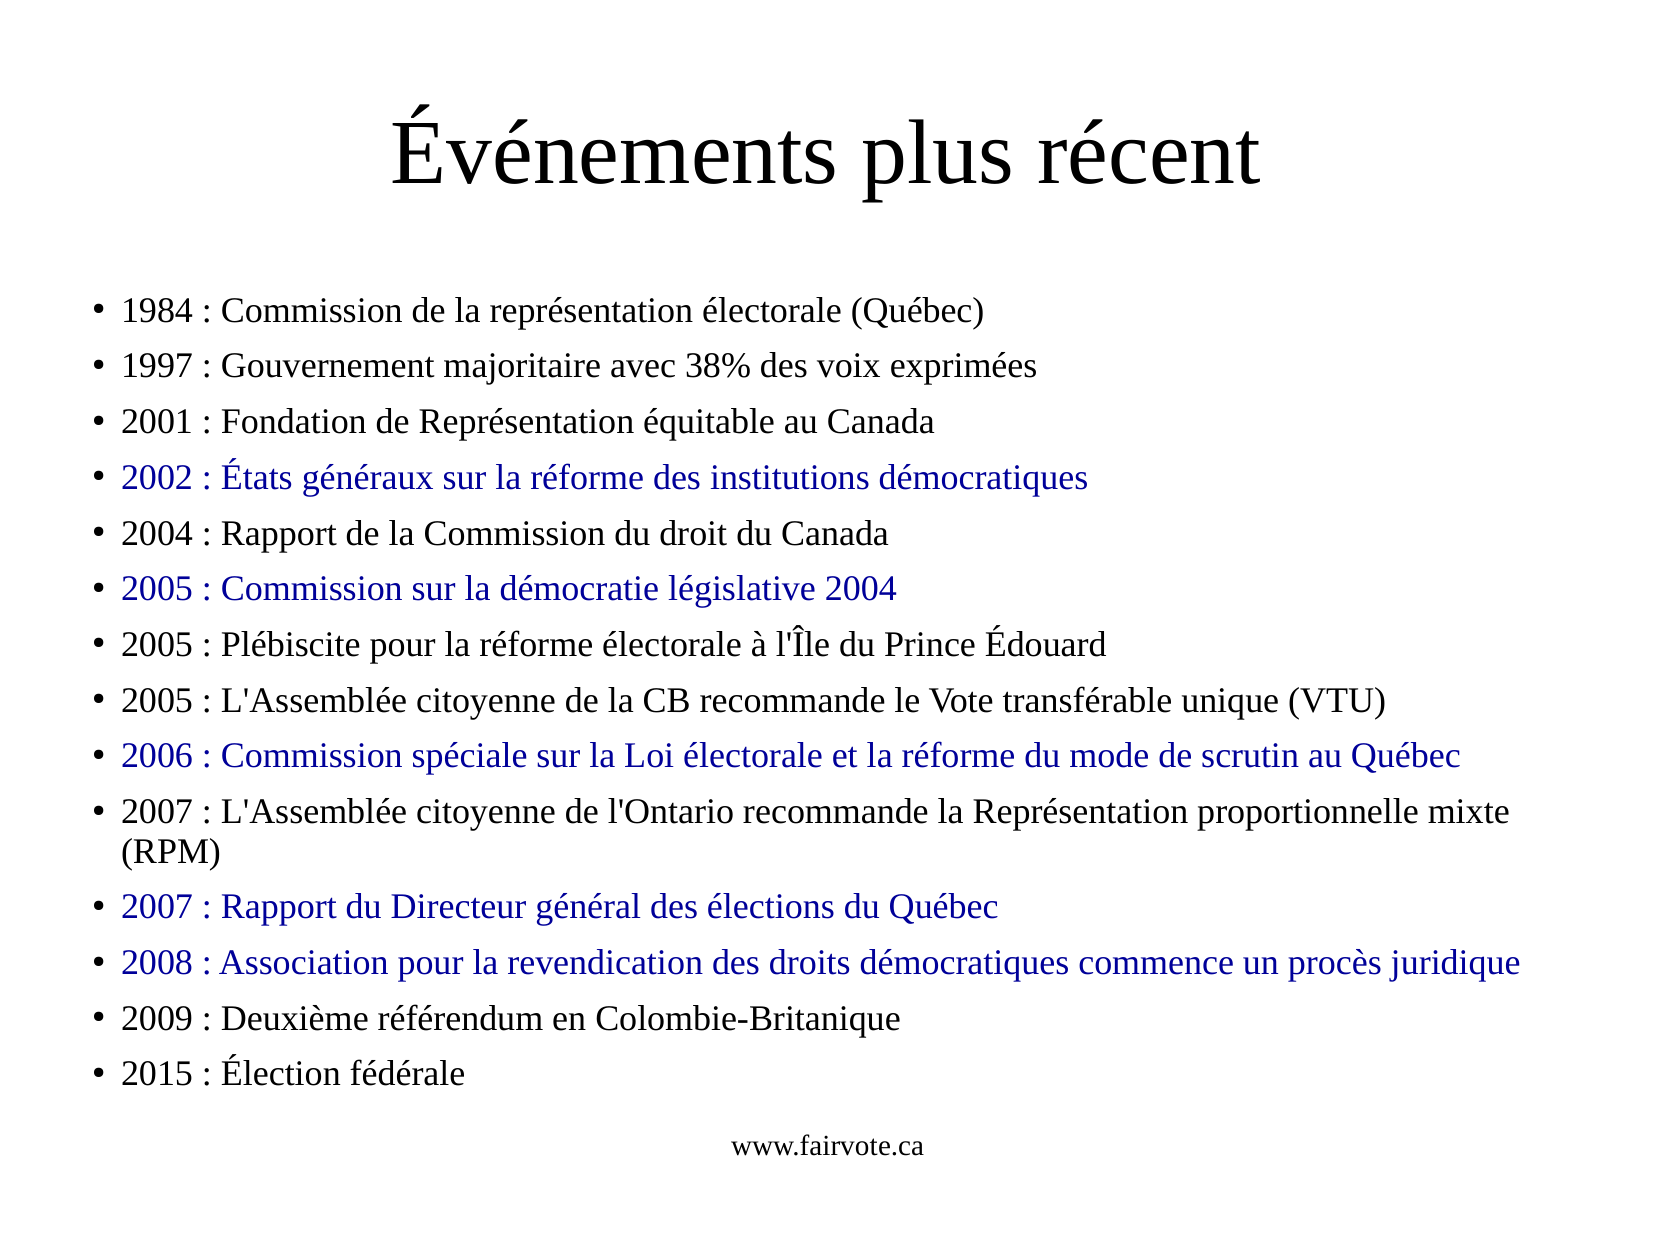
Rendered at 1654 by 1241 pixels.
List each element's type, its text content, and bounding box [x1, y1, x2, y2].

list 1984 : Commission de la représentation électorale (Québec) 1997 : Gouvernement majoritaire avec 38% des voix exprimées 2001 : Fondation de Représentation équitable au Canada 2002 : États généraux sur la réforme des institutions démocratiques 2004 : Rapport de la Commission du droit du Canada 2005 : Commission sur la démocratie législative 2004 2005 : Plébiscite pour la réforme électorale à l'Île du Prince Édouard 2005 : L'Assemblée citoyenne de la CB recommande le Vote transférable unique (VTU) 2006 : Commission spéciale sur la Loi électorale et la réforme du mode de scrutin au Québec 2007 : L'Assemblée citoyenne de l'Ontario recommande la Représentation proportionnelle mixte (RPM) 2007 : Rapport du Directeur général des élections du Québec 2008 : Association pour la revendication des droits démocratiques commence un procès juridique 2009 : Deuxième référendum en Colombie-Britanique 2015 : Élection fédérale [82, 290, 1538, 1111]
title Événements plus récent [82, 49, 1571, 257]
